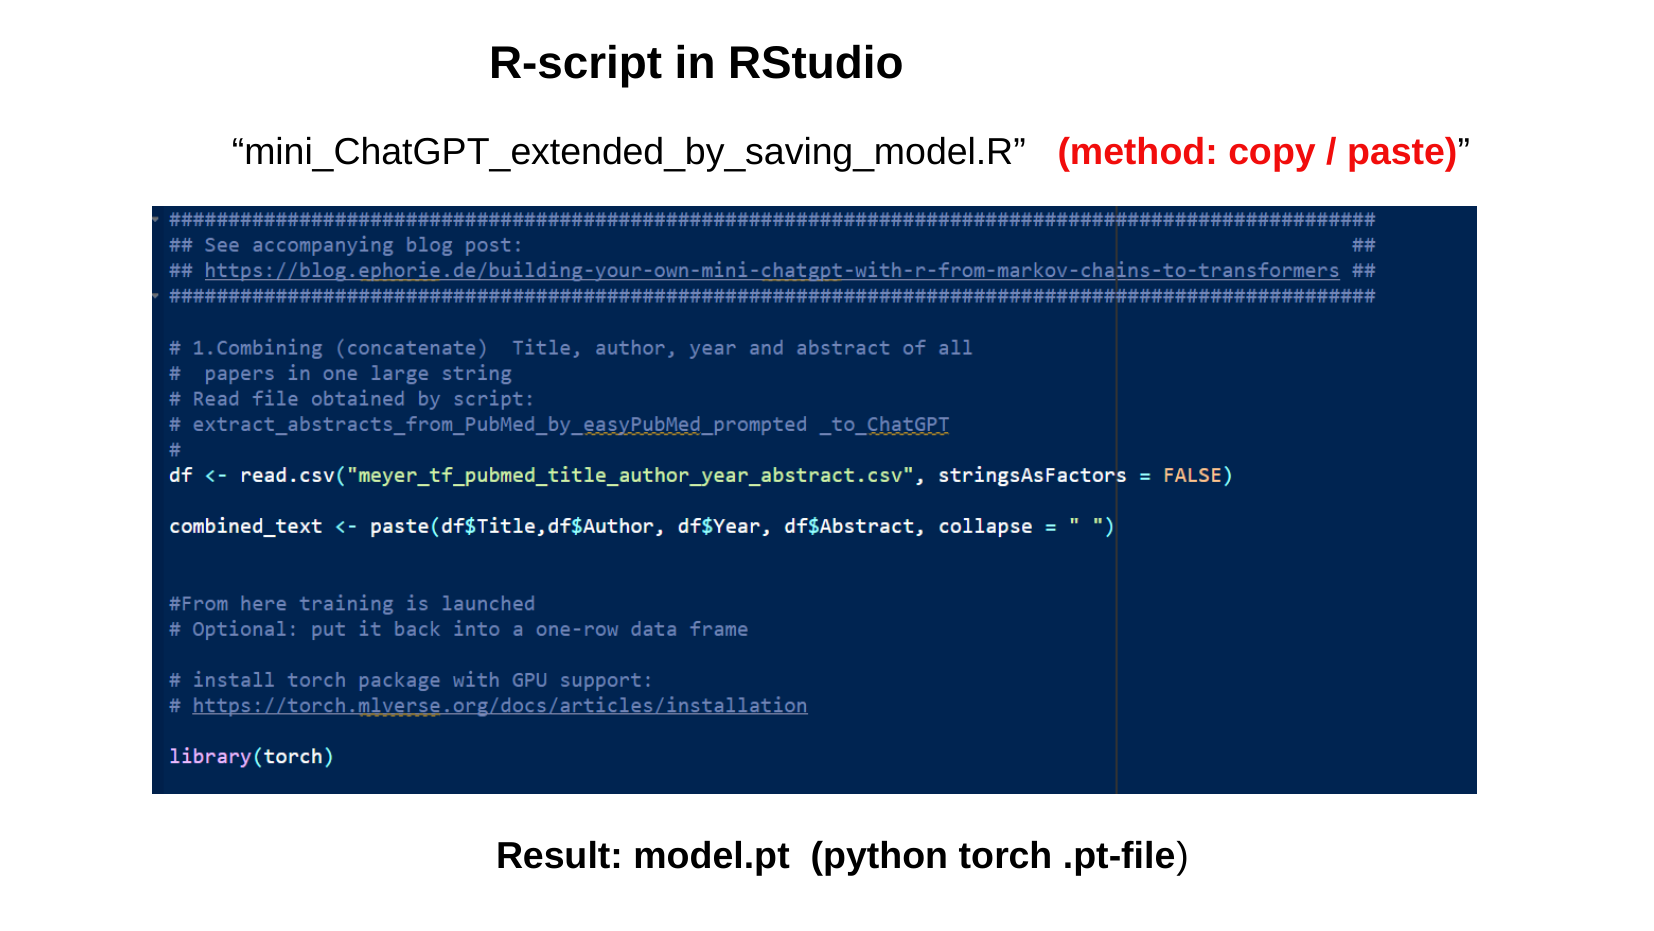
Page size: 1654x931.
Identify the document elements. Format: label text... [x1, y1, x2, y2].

picture [152, 206, 1477, 794]
text_box R-script in RStudio “mini_ChatGPT_extended_by_saving_model.R” (method: copy / paste)” [206, 29, 1536, 222]
text_box Result: model.pt (python torch .pt-file) [481, 826, 1203, 884]
